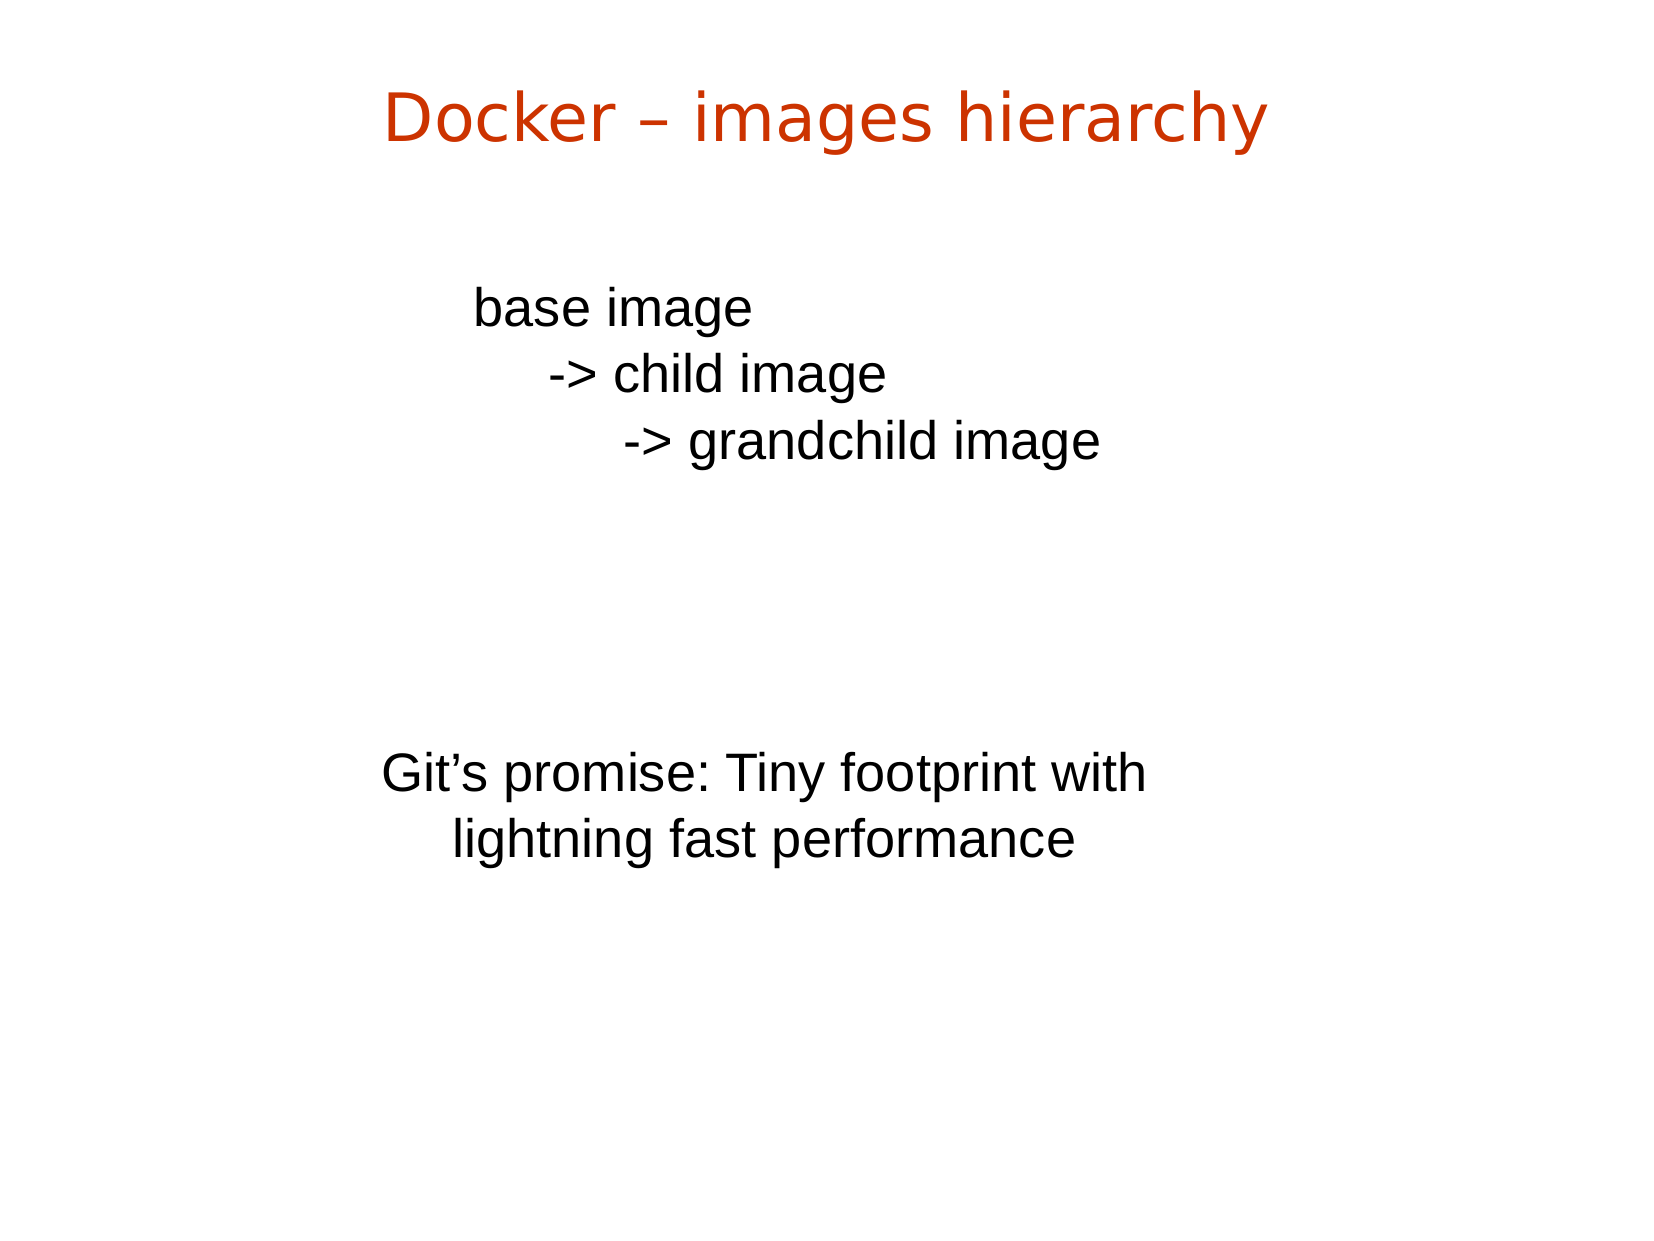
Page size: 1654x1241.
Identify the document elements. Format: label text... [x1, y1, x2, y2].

text_box Git’s promise: Tiny footprint with lightning fast performance [366, 735, 1288, 1040]
text_box base image -> child image -> grandchild image [458, 270, 1195, 575]
text_box Docker – images hierarchy [367, 72, 1286, 166]
